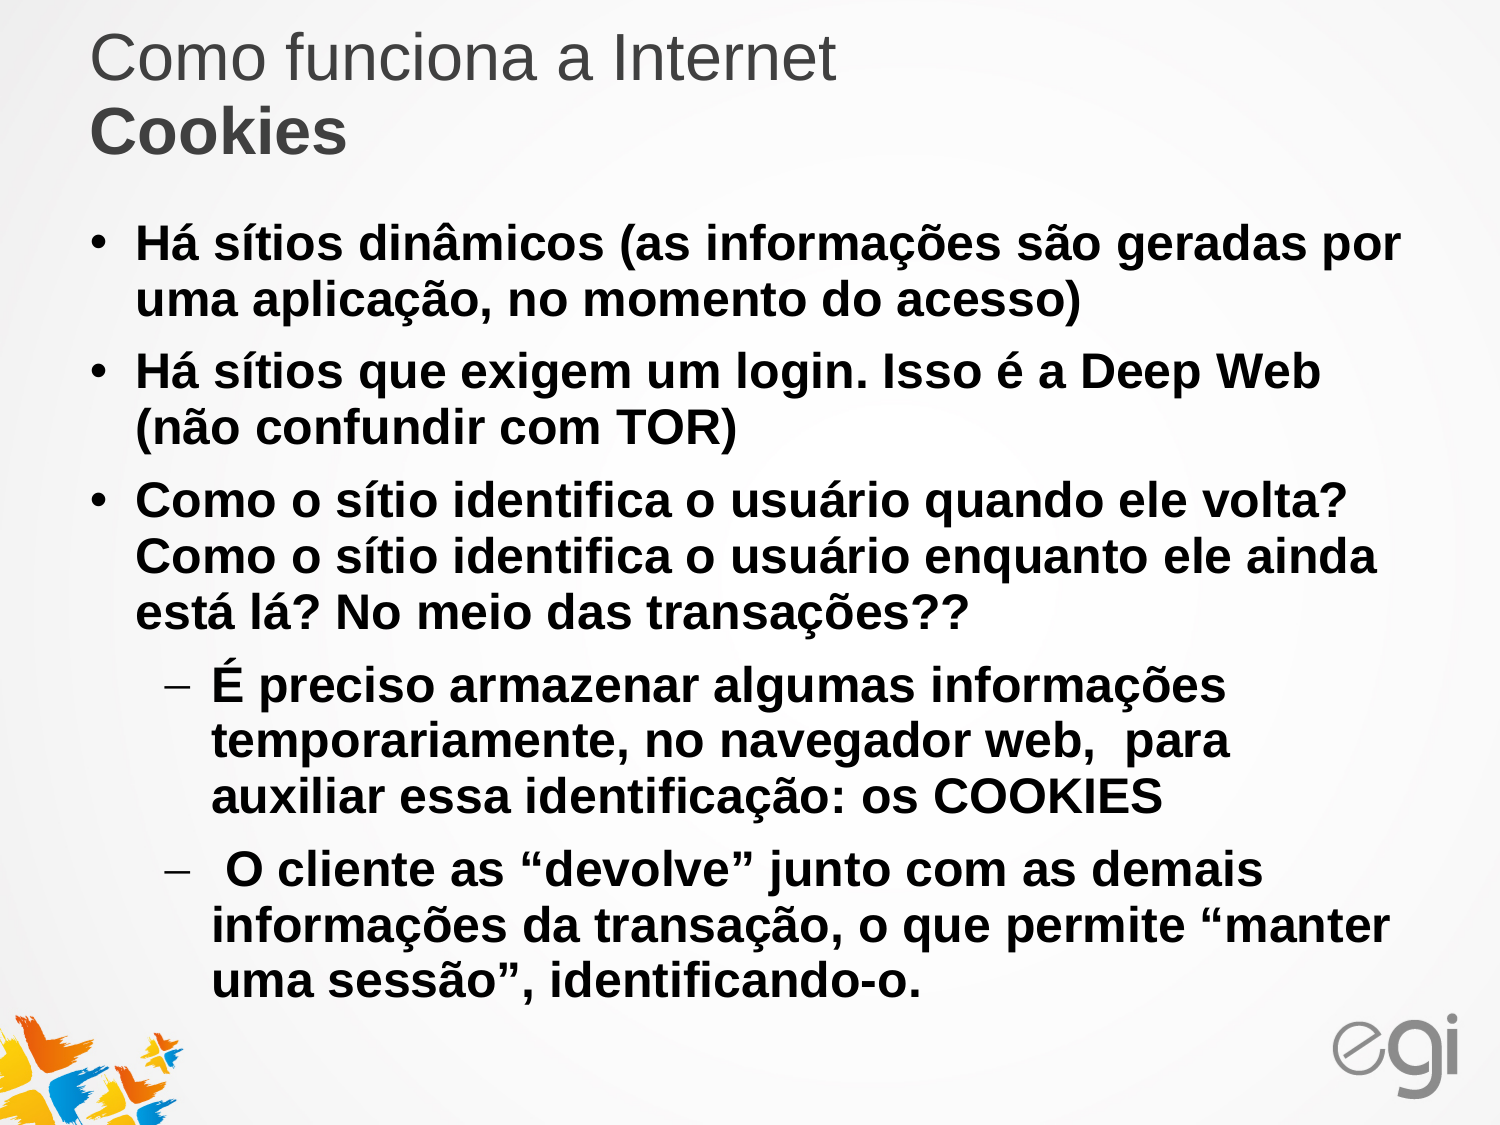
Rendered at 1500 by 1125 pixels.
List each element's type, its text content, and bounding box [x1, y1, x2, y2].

picture [0, 0, 1500, 1125]
text_box Há sítios dinâmicos (as informações são geradas por uma aplicação, no momento do acesso) Há sítios que exigem um login. Isso é a Deep Web (não confundir com TOR) Como o sítio identifica o usuário quando ele volta? Como o sítio identifica o usuário enquanto ele ainda está lá? No meio das transações?? É preciso armazenar algumas informações temporariamente, no navegador web, para auxiliar essa identificação: os COOKIES O cliente as “devolve” junto com as demais informações da transação, o que permite “manter uma sessão”, identificando-o. [75, 207, 1426, 988]
text_box Como funciona a Internet Cookies [75, 0, 1426, 178]
